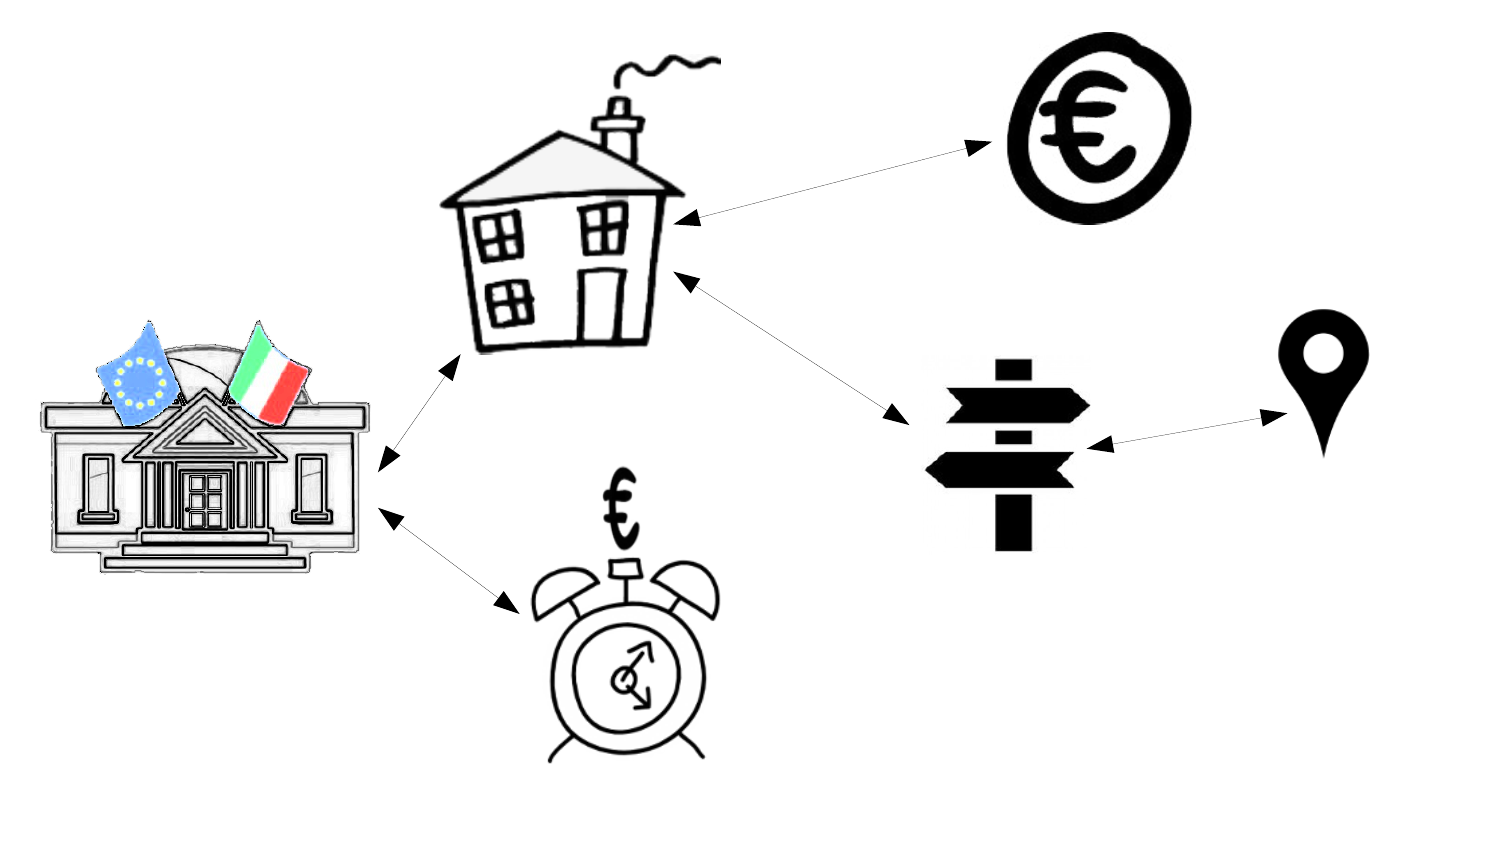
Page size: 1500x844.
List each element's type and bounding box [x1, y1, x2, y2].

picture [1275, 306, 1372, 462]
picture [439, 54, 721, 355]
picture [921, 355, 1091, 555]
picture [520, 460, 721, 766]
picture [35, 318, 374, 575]
picture [1003, 32, 1196, 225]
